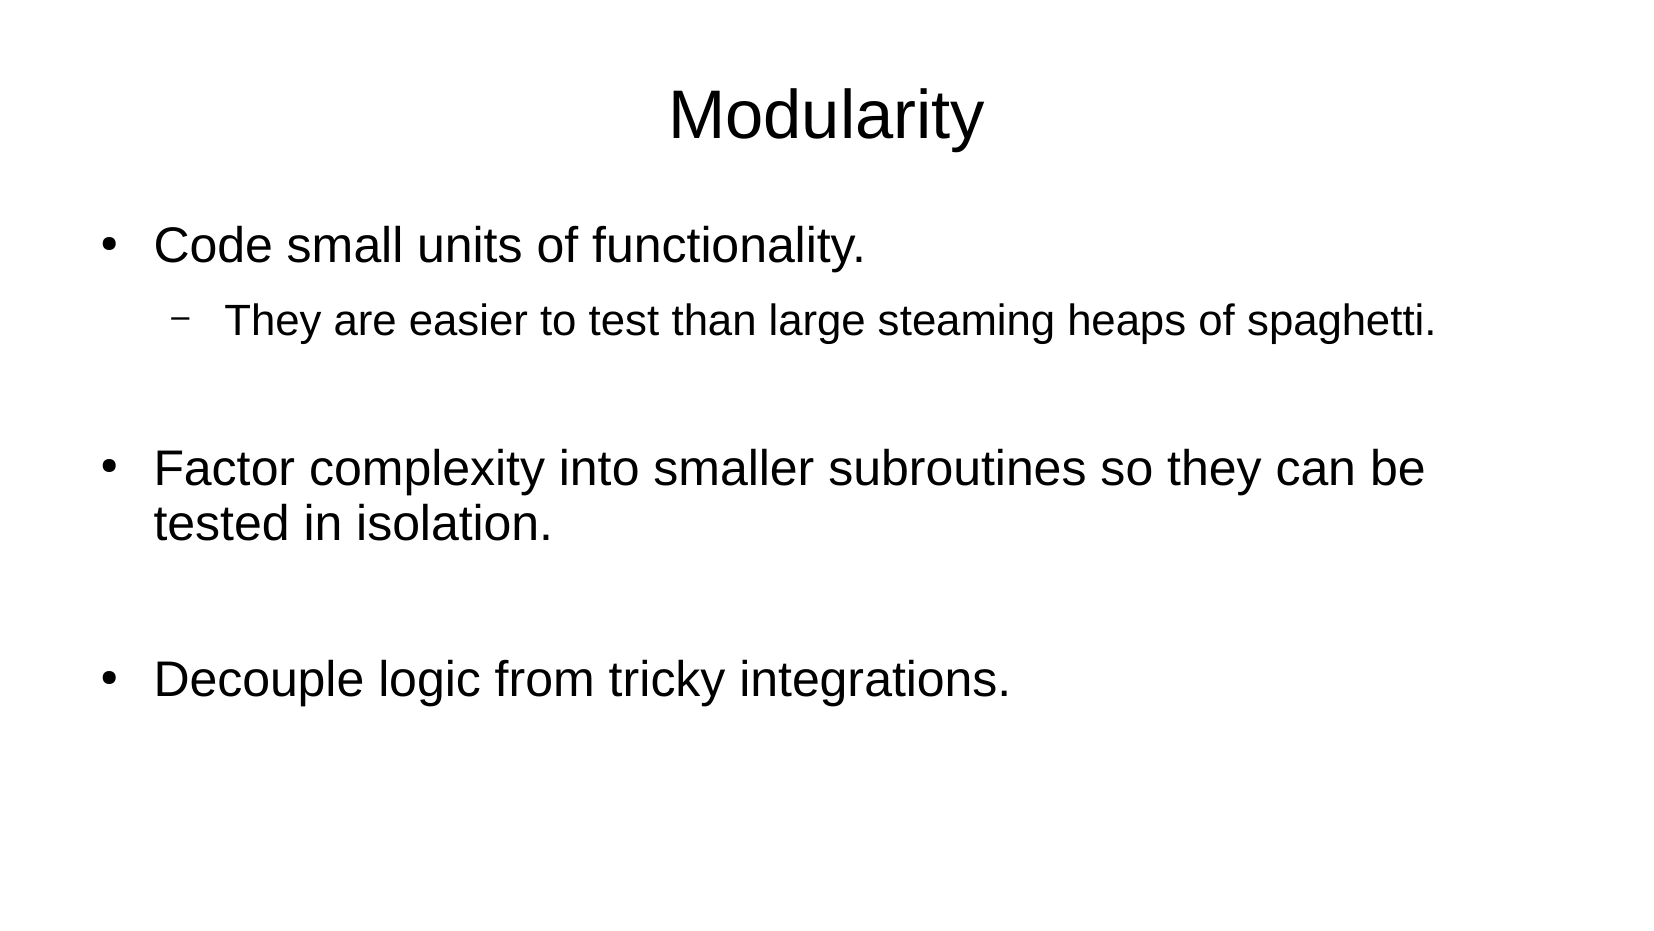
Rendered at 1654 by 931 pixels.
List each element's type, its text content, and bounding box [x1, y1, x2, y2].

list Code small units of functionality. They are easier to test than large steaming heaps of spaghetti. Factor complexity into smaller subroutines so they can be tested in isolation. Decouple logic from tricky integrations. [82, 217, 1571, 758]
title Modularity [82, 37, 1571, 193]
